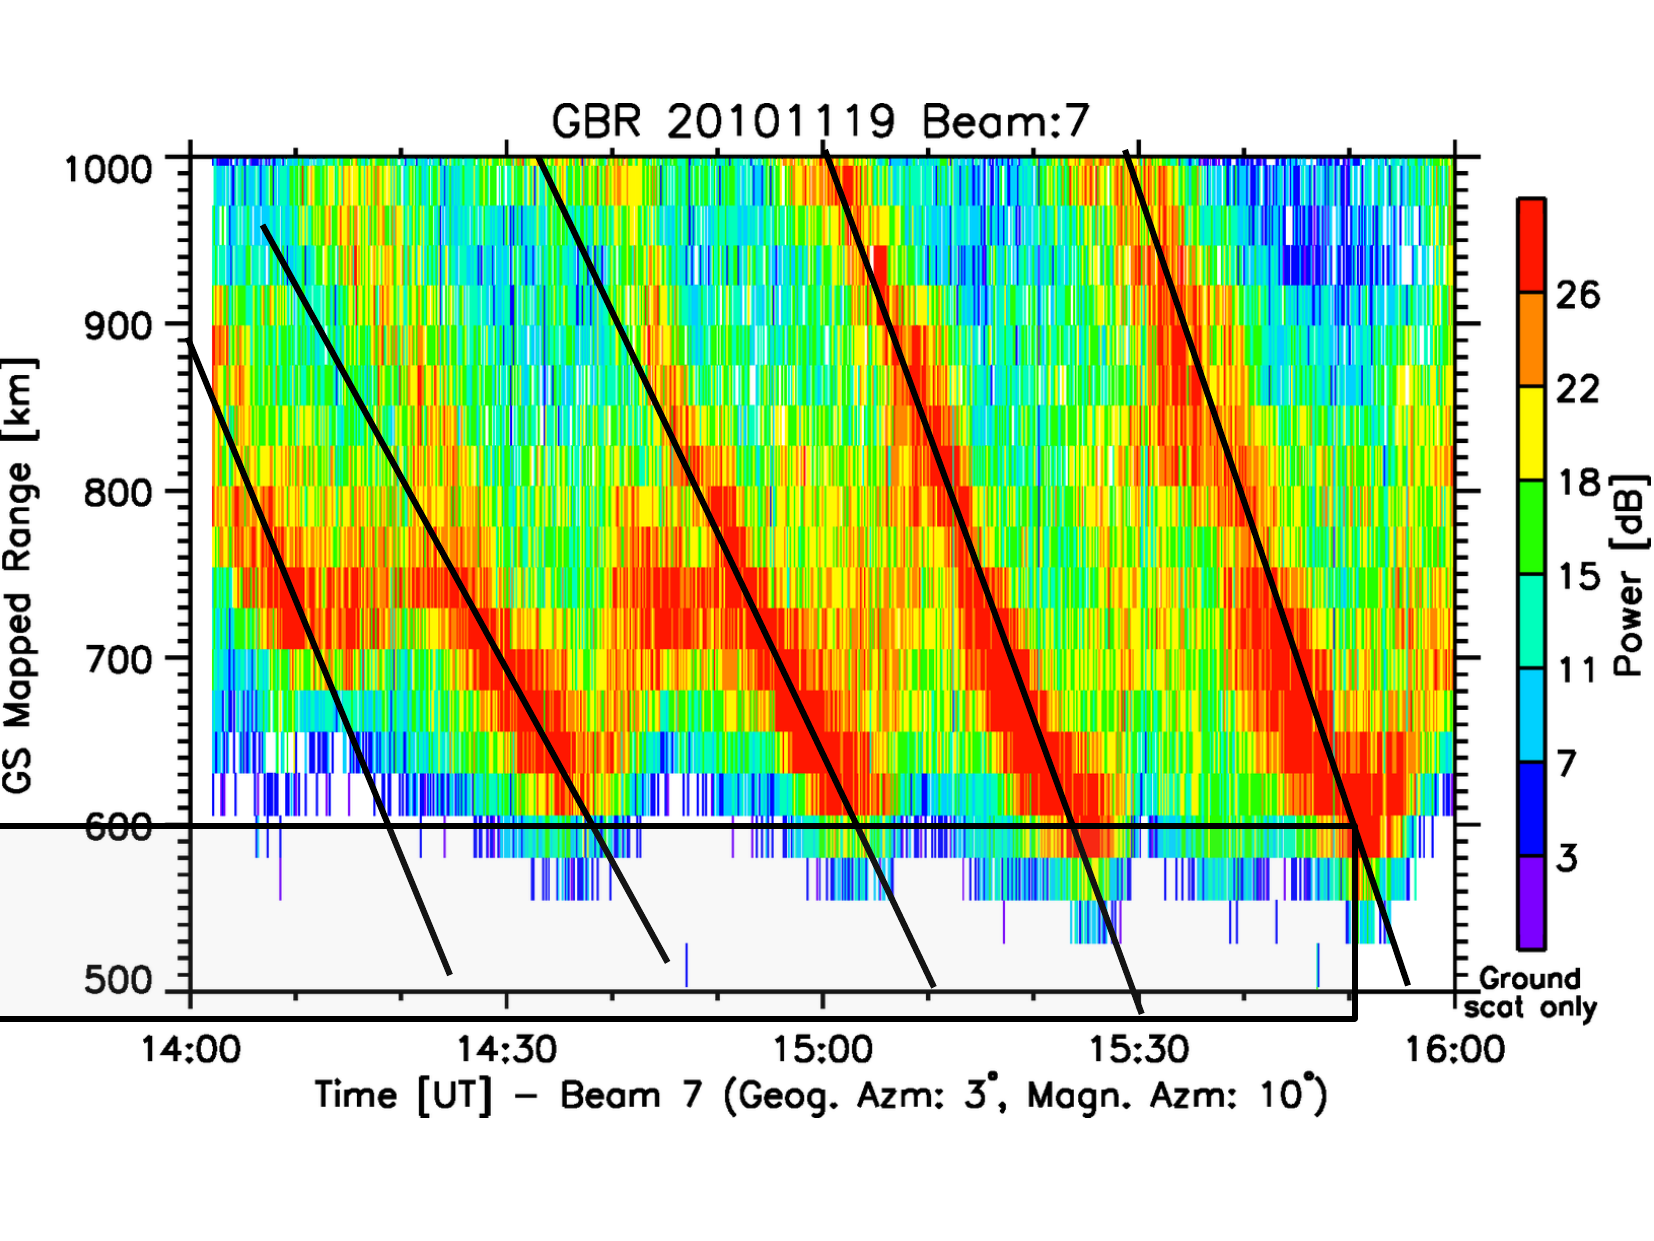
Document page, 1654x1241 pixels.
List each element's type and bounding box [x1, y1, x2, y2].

picture [0, 103, 1651, 1118]
text_box [0, 825, 1355, 1019]
